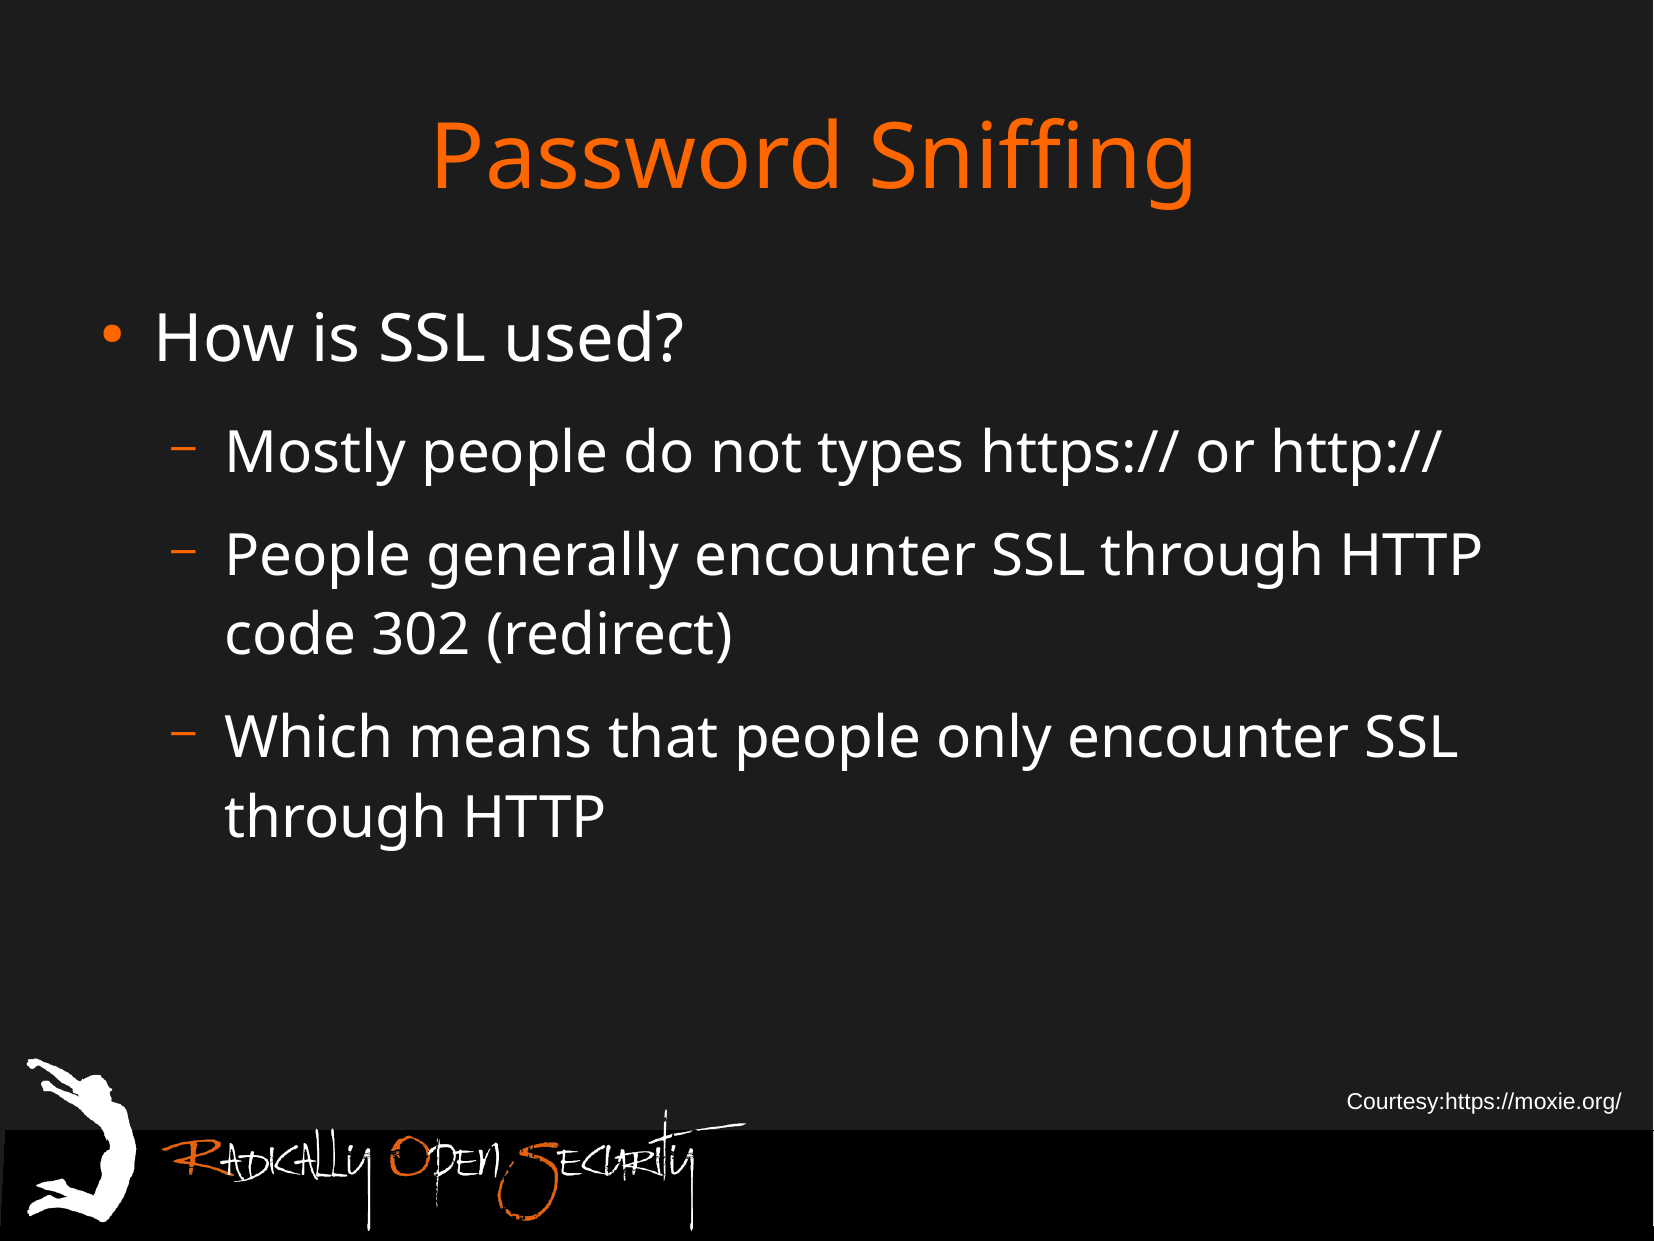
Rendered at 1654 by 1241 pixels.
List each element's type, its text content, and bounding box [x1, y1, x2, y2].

list How is SSL used? Mostly people do not types https:// or http:// People generally encounter SSL through HTTP code 302 (redirect) Which means that people only encounter SSL through HTTP [82, 290, 1571, 1010]
text_box Courtesy:https://moxie.org/ [1331, 1081, 1640, 1124]
title Password Sniffing [82, 49, 1571, 257]
picture [0, 1022, 778, 1241]
